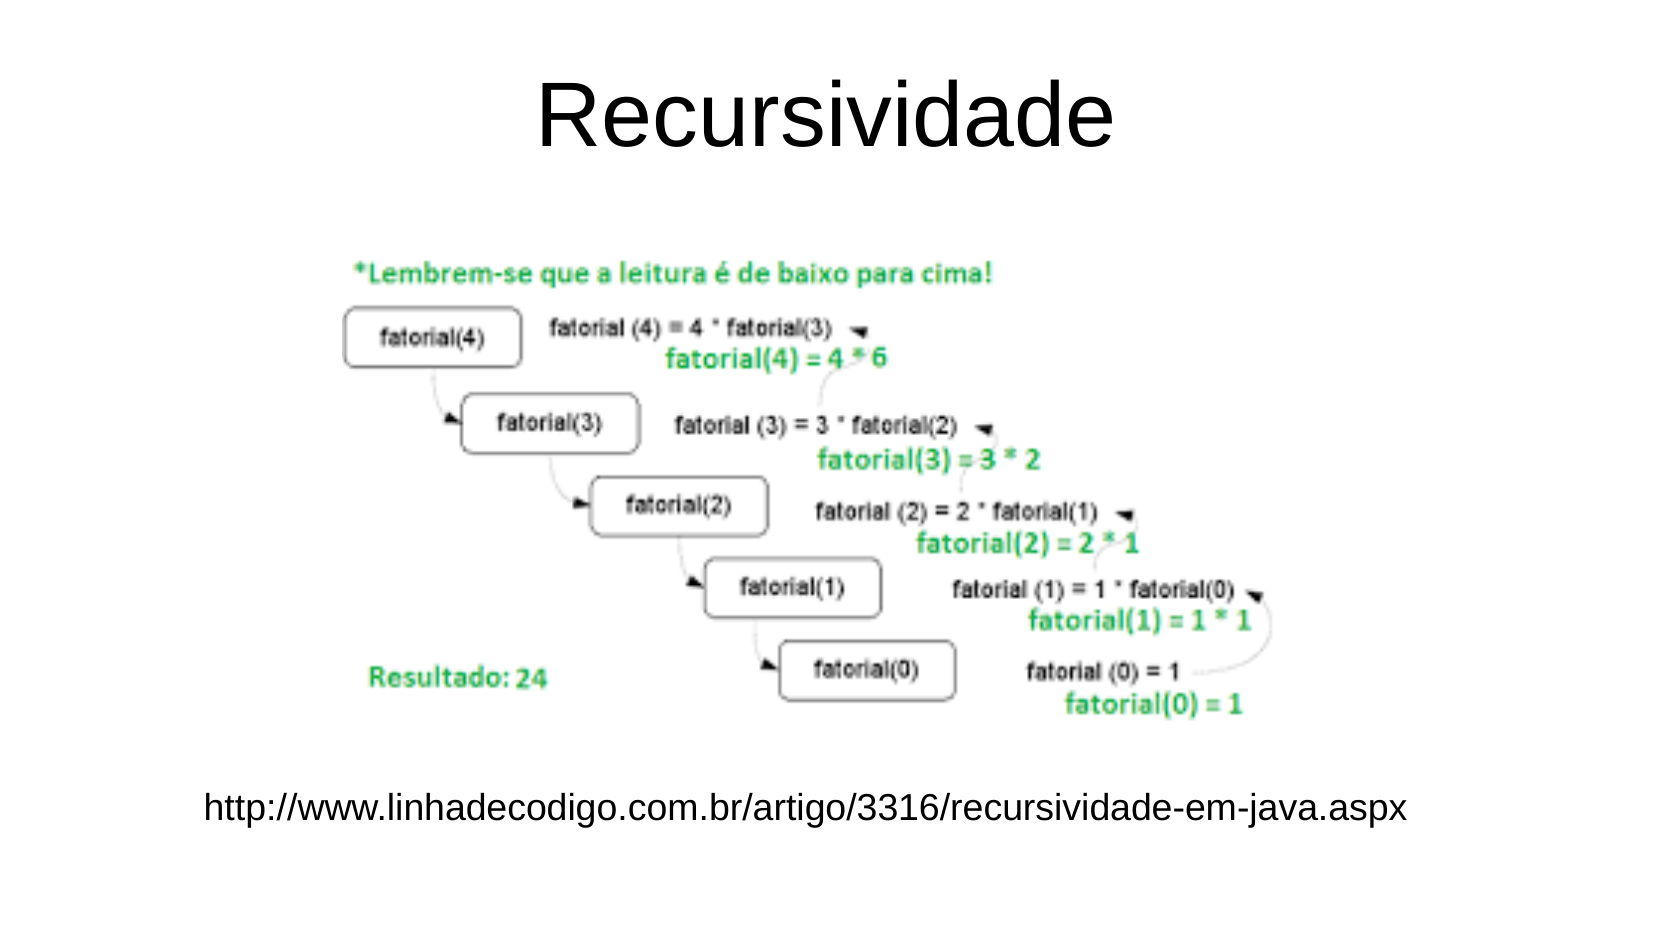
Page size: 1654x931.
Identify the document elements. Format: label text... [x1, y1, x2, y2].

text_box http://www.linhadecodigo.com.br/artigo/3316/recursividade-em-java.aspx [188, 779, 1619, 879]
title Recursividade [82, 37, 1571, 193]
picture [342, 259, 1288, 733]
